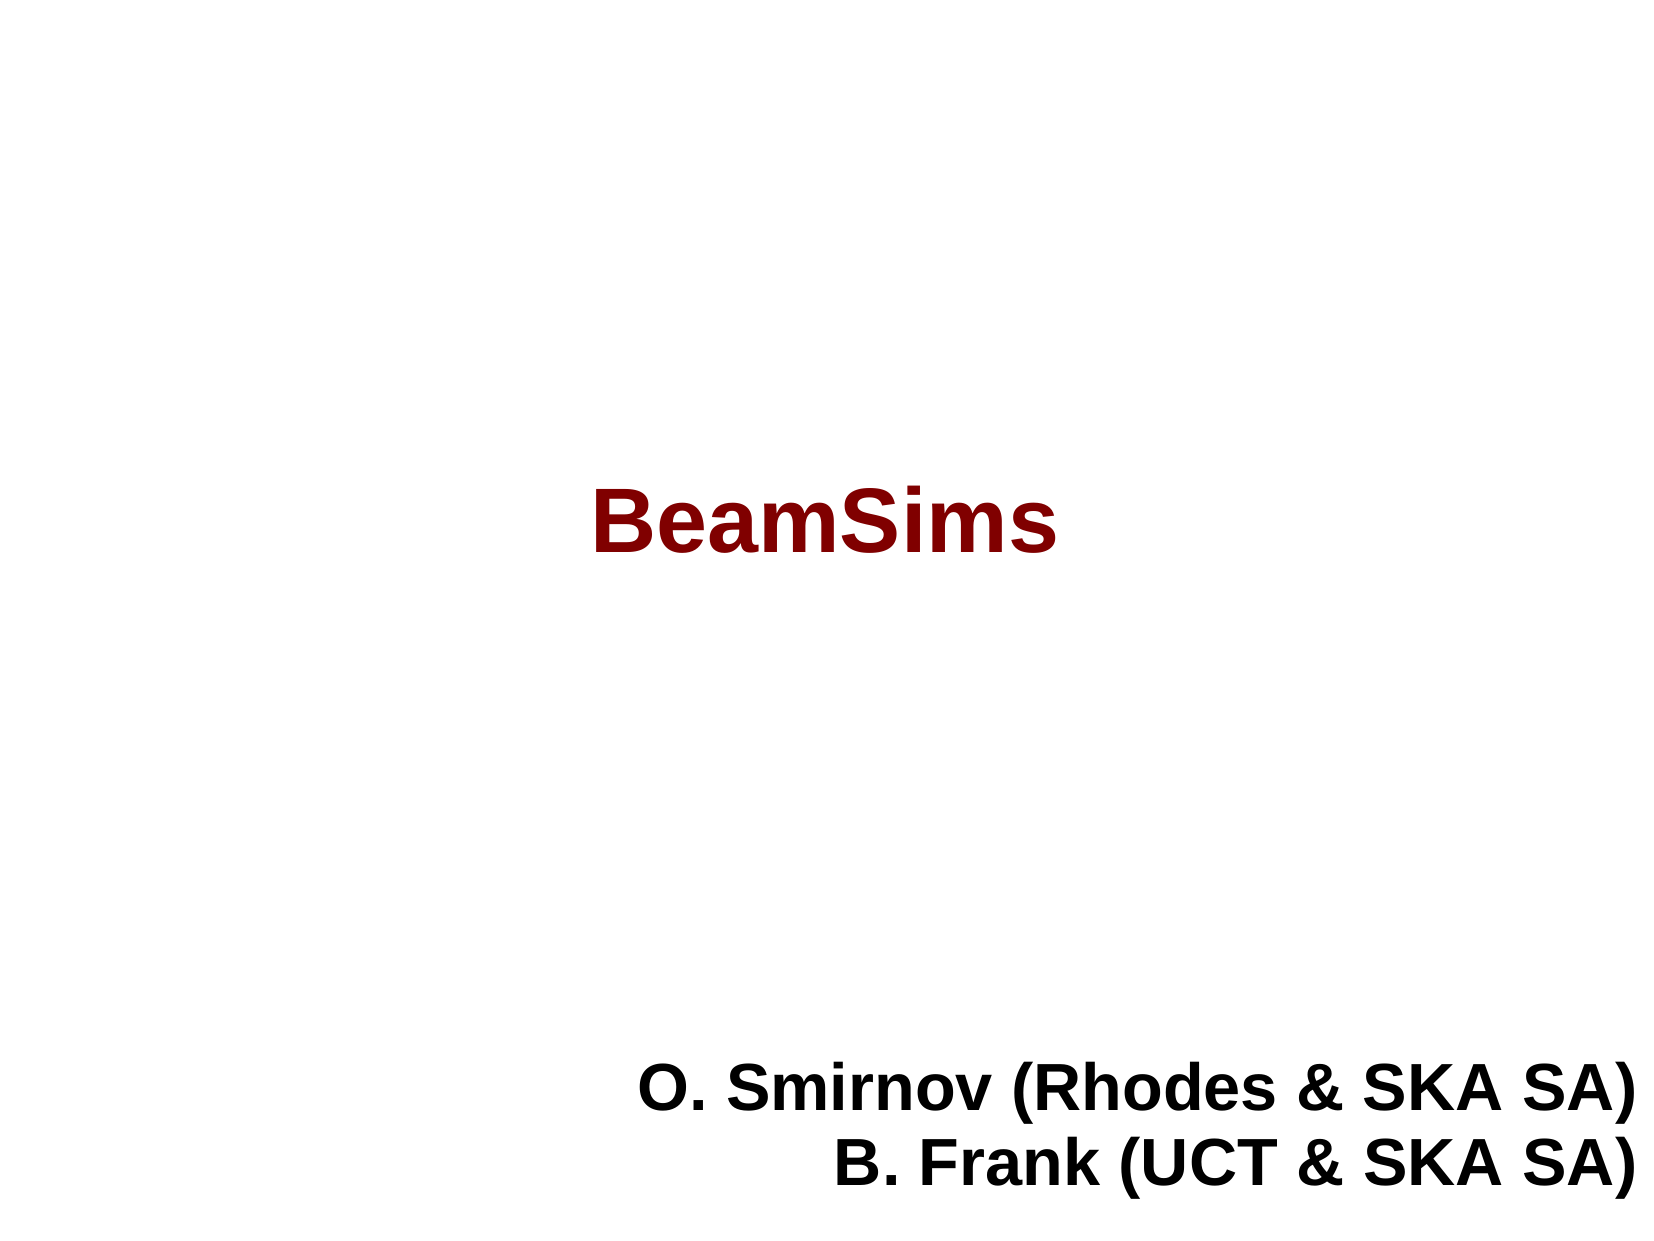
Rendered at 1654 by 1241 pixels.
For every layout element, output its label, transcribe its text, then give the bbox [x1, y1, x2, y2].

title BeamSims [75, 75, 1576, 968]
list O. Smirnov (Rhodes & SKA SA) B. Frank (UCT & SKA SA) [75, 1050, 1639, 1201]
